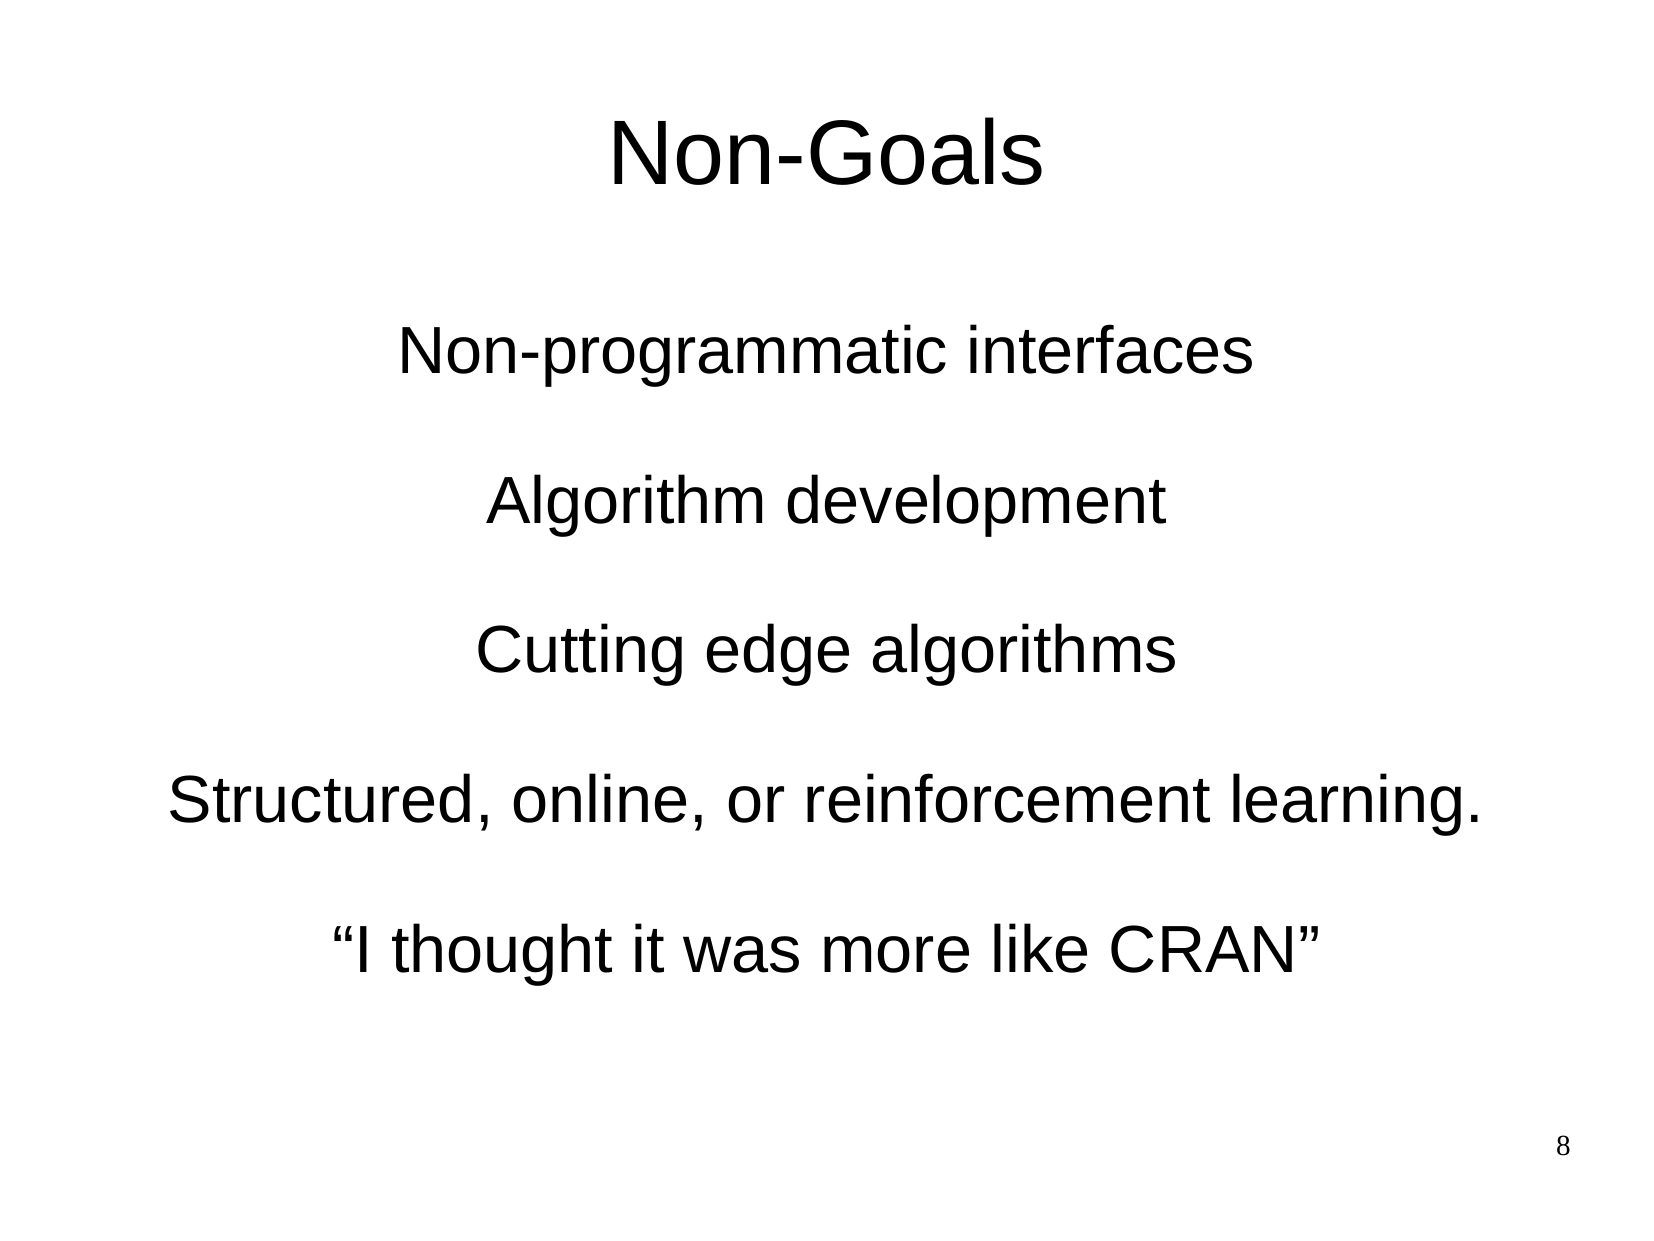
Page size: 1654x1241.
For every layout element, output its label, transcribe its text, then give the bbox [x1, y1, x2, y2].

title Non-Goals [82, 49, 1571, 257]
subtitle Non-programmatic interfaces Algorithm development Cutting edge algorithms Structured, online, or reinforcement learning. “I thought it was more like CRAN” [82, 290, 1571, 1010]
